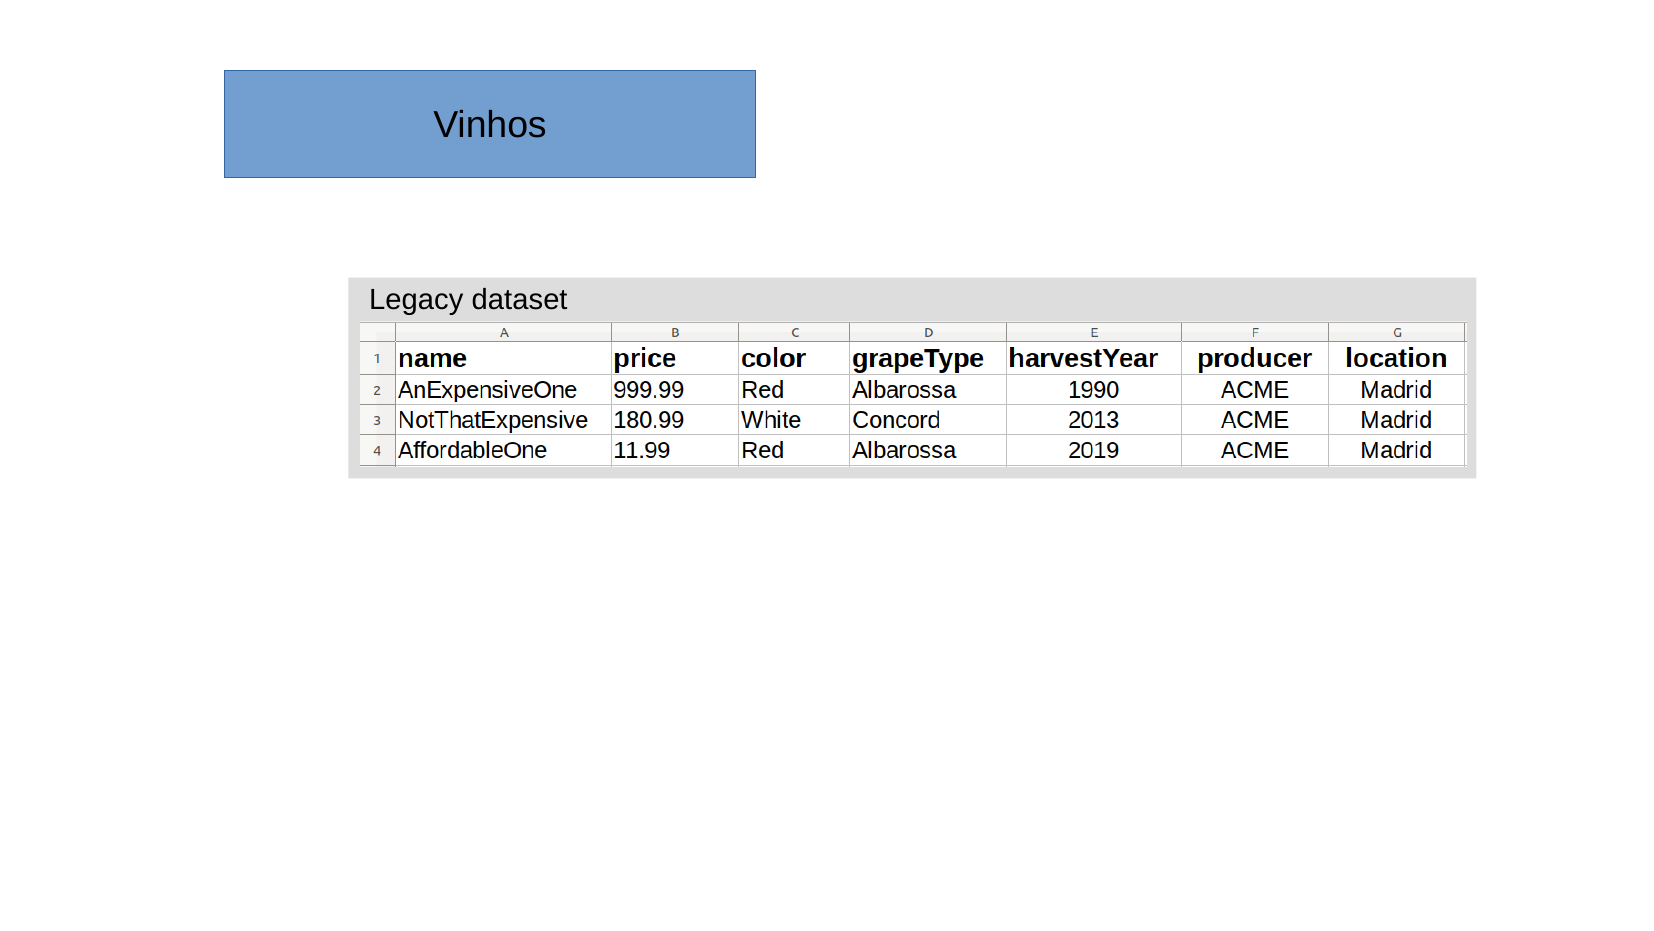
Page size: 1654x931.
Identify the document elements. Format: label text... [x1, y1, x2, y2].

text_box [348, 277, 1477, 479]
text_box Legacy dataset [354, 276, 609, 324]
text_box Vinhos [224, 70, 756, 178]
picture [360, 321, 1467, 467]
